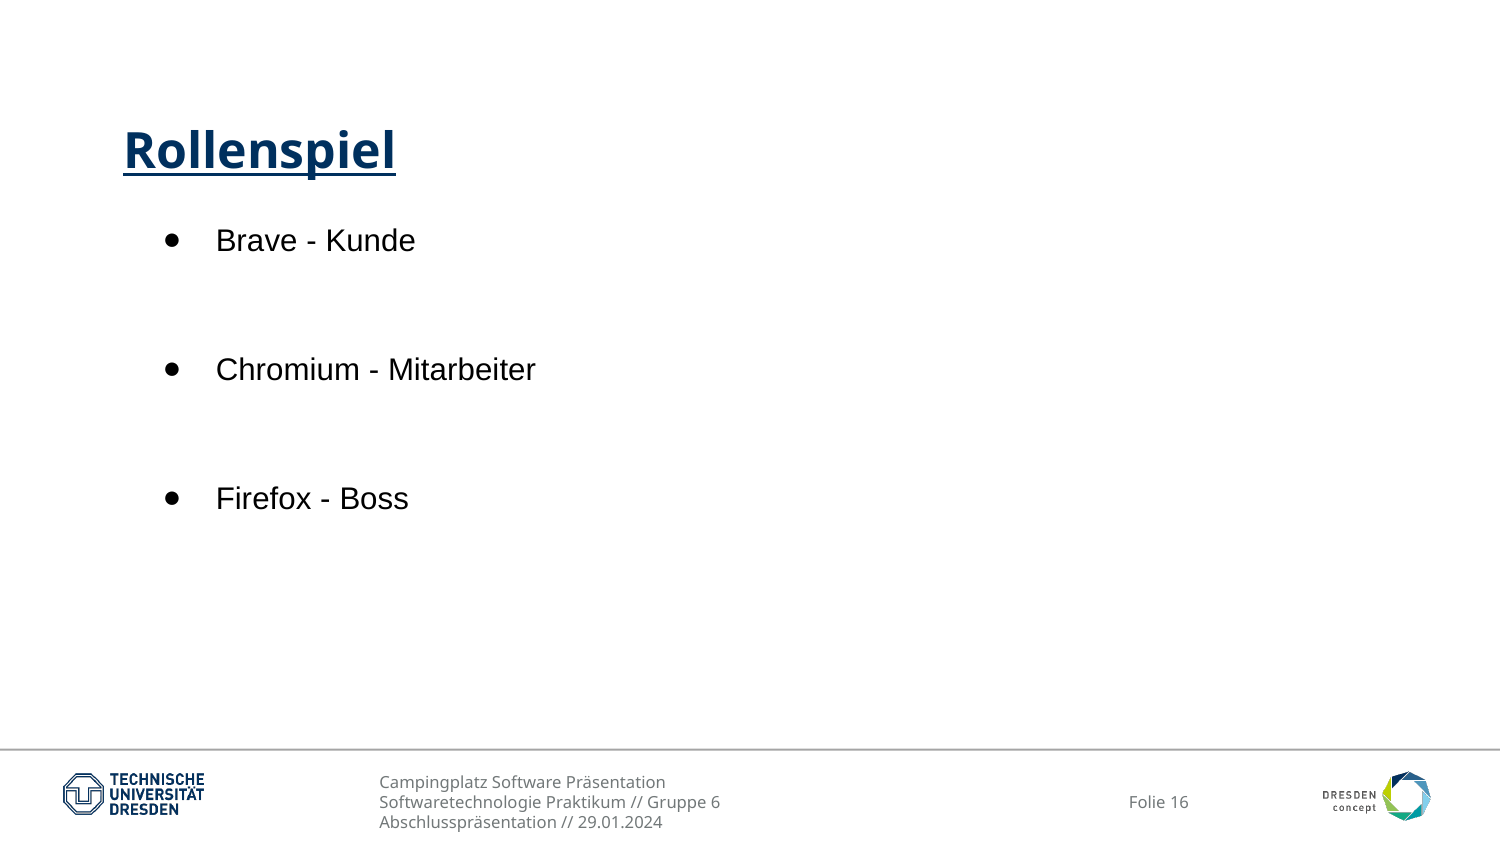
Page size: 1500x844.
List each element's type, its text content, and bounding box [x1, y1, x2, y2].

title Rollenspiel [108, 77, 1328, 221]
list Brave - Kunde Chromium - Mitarbeiter Firefox - Boss [125, 206, 1376, 728]
picture [1323, 771, 1431, 821]
picture [63, 773, 204, 815]
